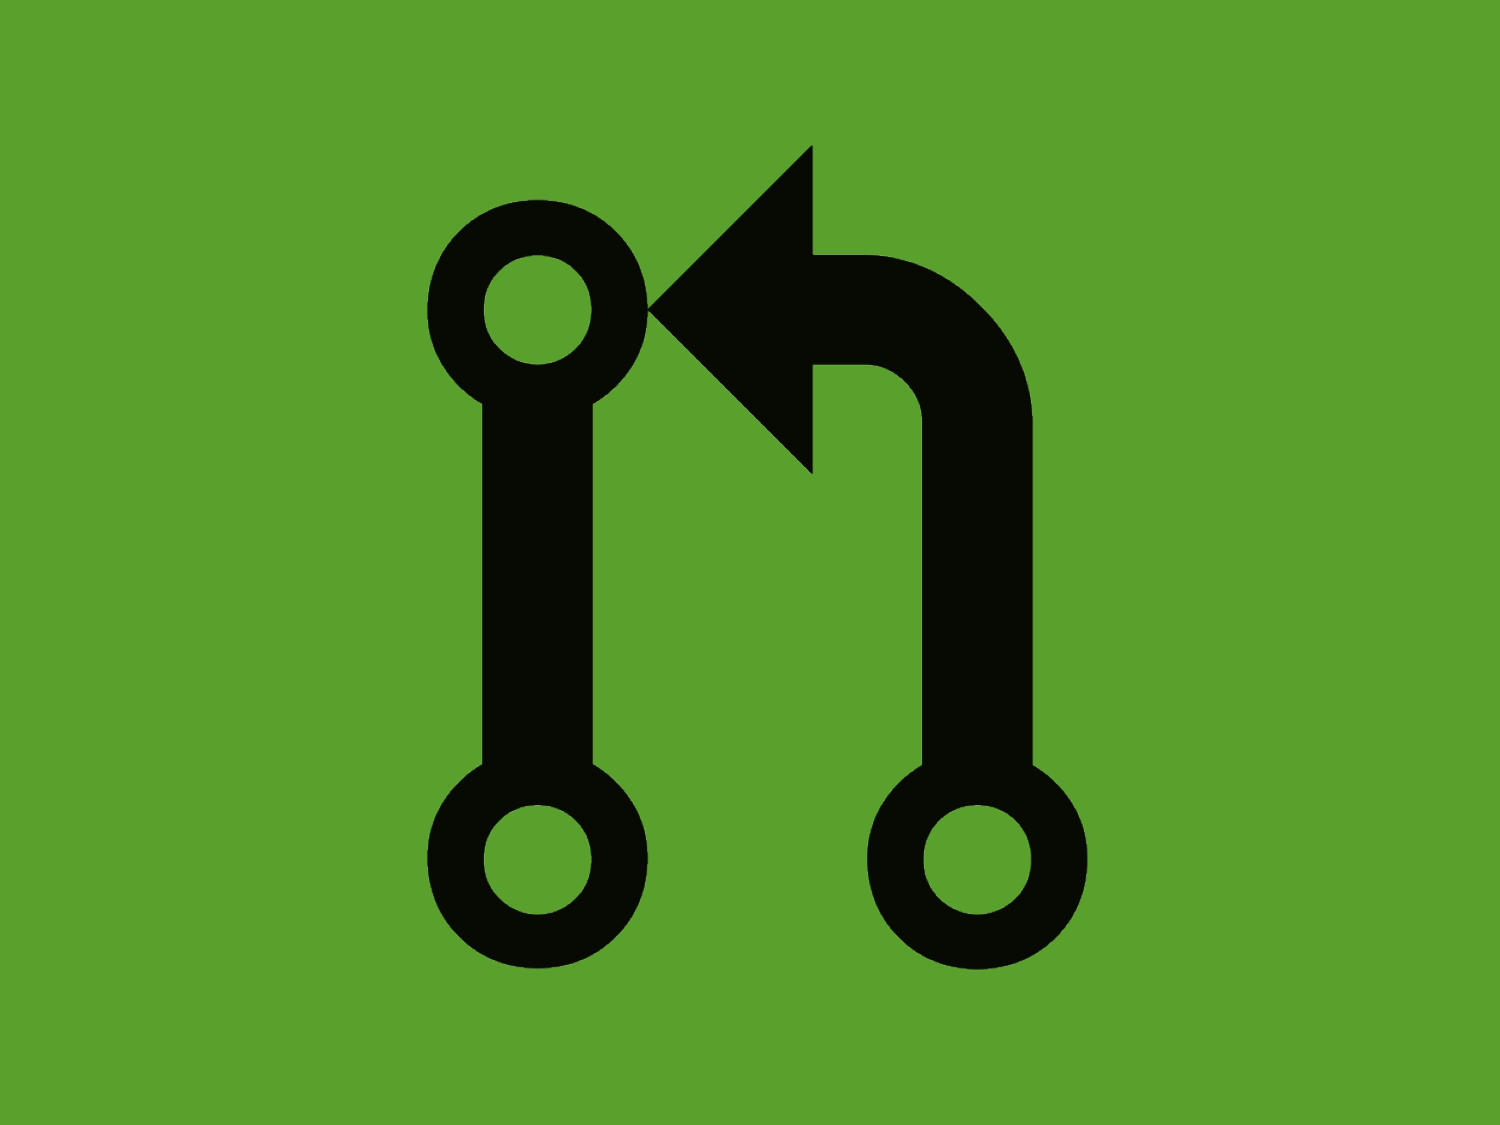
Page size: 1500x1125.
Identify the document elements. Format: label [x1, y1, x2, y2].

picture [382, 138, 1118, 987]
